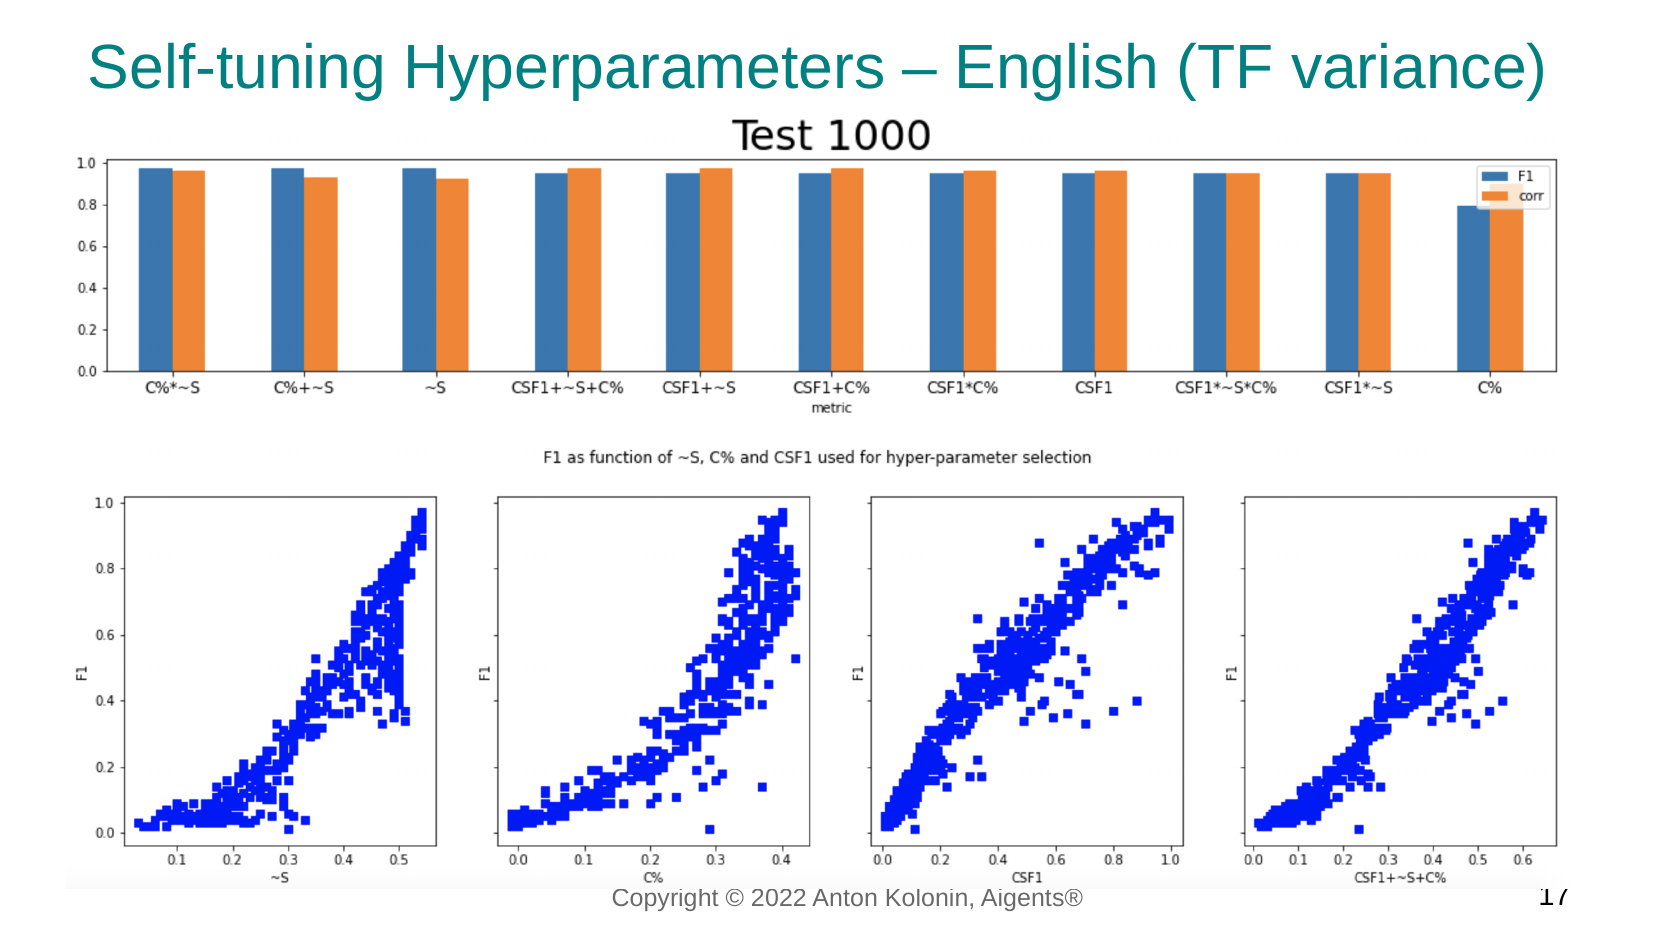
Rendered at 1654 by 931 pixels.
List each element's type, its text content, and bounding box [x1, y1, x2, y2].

text_box Self-tuning Hyperparameters – English (TF variance) [0, 0, 1630, 135]
picture [66, 110, 1570, 889]
